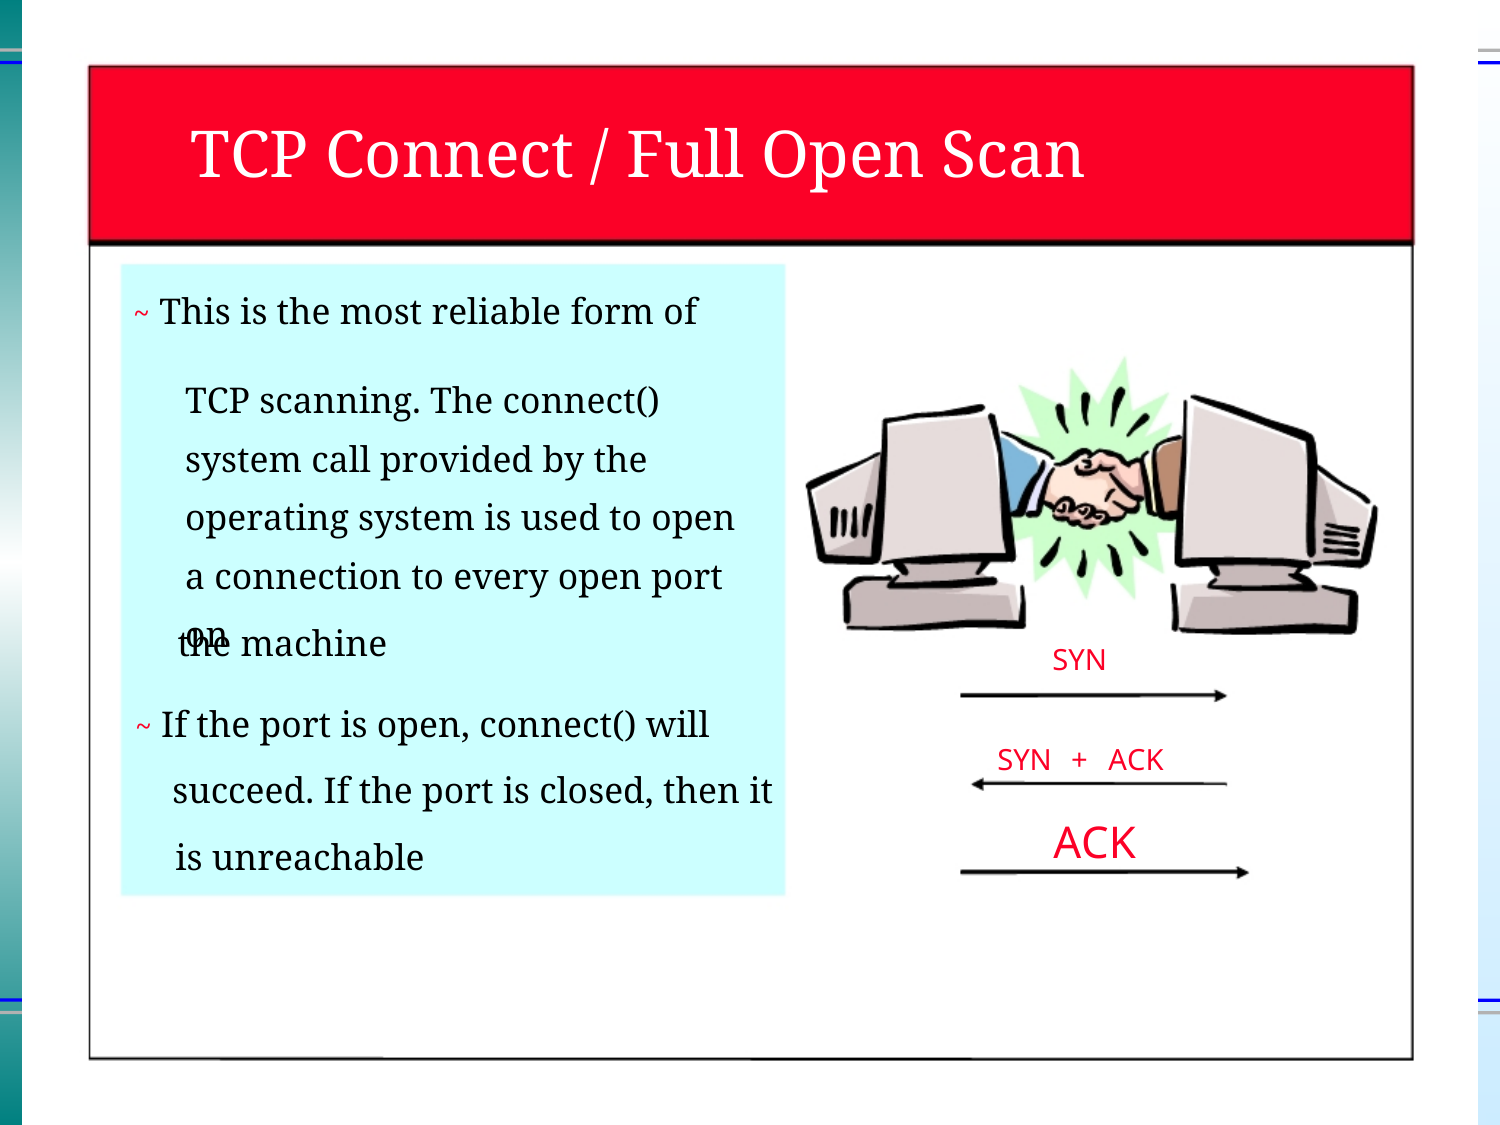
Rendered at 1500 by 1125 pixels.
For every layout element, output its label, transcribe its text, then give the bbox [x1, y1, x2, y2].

text_box ACK [1062, 832, 1072, 845]
text_box the machine [177, 619, 412, 671]
text_box ACK [1053, 827, 1065, 857]
text_box ACK [1108, 739, 1187, 784]
text_box ~ This is the most reliable form of [132, 288, 722, 340]
text_box + [1071, 739, 1108, 784]
picture [22, 0, 1500, 1125]
text_box ~ If the port is open, connect() will [134, 700, 735, 753]
text_box SYN [1052, 639, 1130, 685]
text_box is unreachable [175, 833, 450, 886]
text_box ACK [1053, 827, 1163, 876]
text_box SYN [997, 739, 1071, 784]
text_box ACK [1116, 827, 1129, 842]
text_box TCP Connect / Full Open Scan [190, 116, 1119, 199]
text_box TCP scanning. The connect() system call provided by the operating system is used to open a connection to every open port on [185, 354, 760, 663]
text_box succeed. If the port is closed, then it [172, 766, 798, 819]
